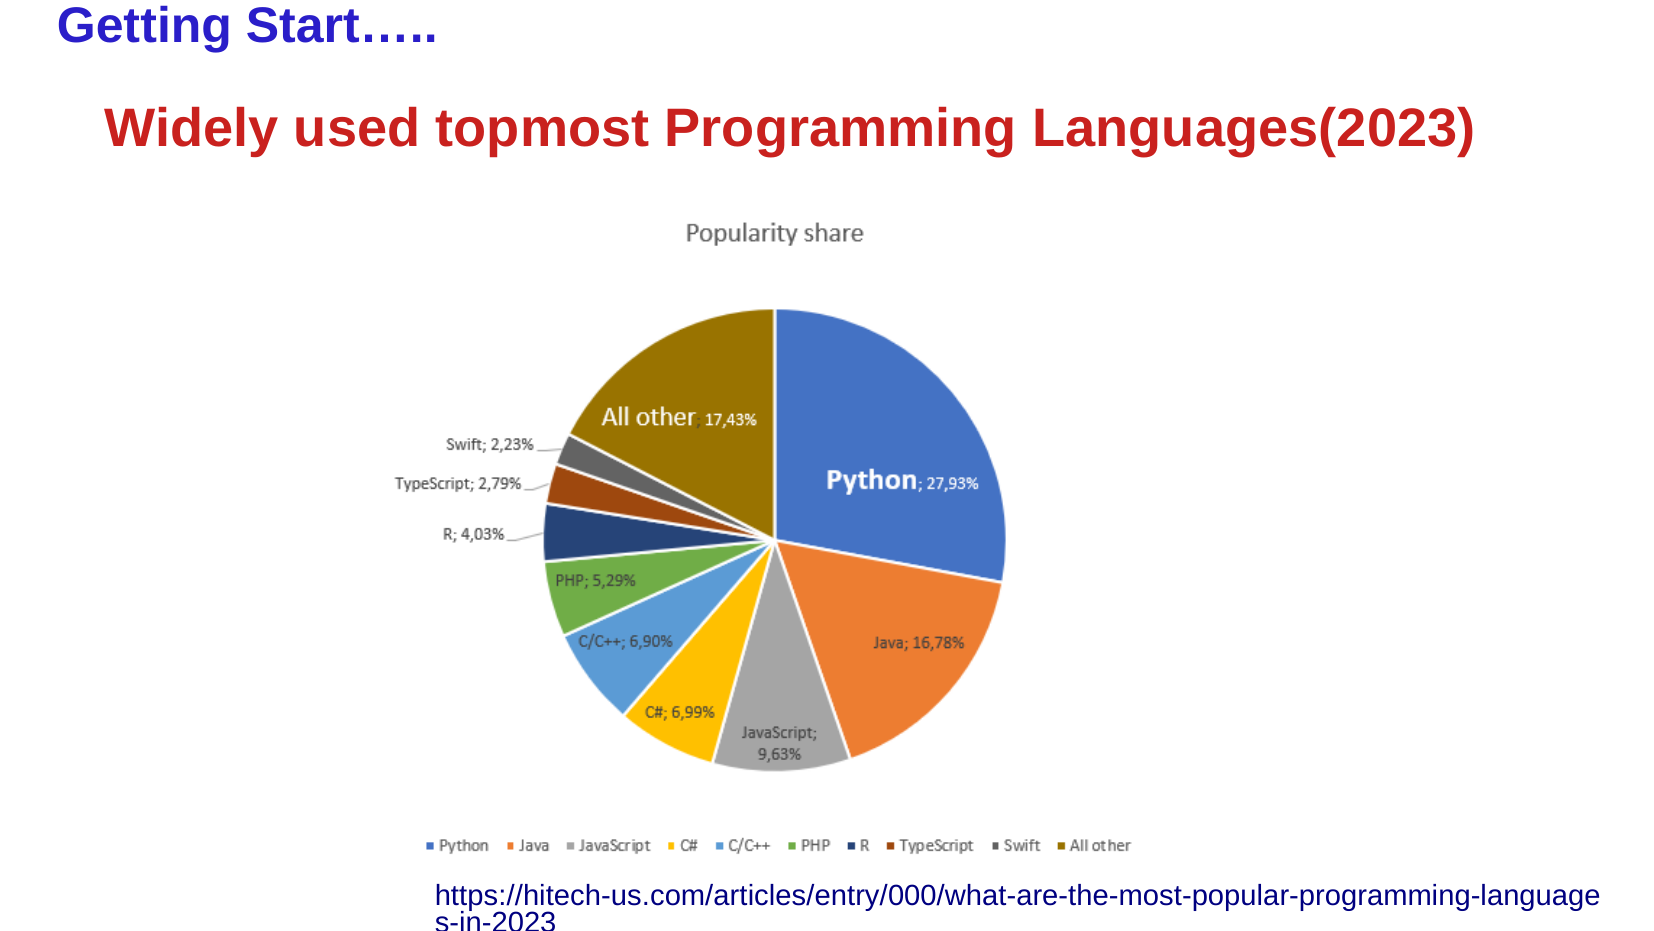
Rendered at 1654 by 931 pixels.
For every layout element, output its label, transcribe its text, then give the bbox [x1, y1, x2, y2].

text_box Widely used topmost Programming Languages(2023) [90, 90, 1591, 226]
picture [208, 204, 1336, 871]
text_box https://hitech-us.com/articles/entry/000/what-are-the-most-popular-programming-languages-in-2023 [420, 871, 1621, 920]
text_box Getting Start….. [15, 0, 481, 61]
